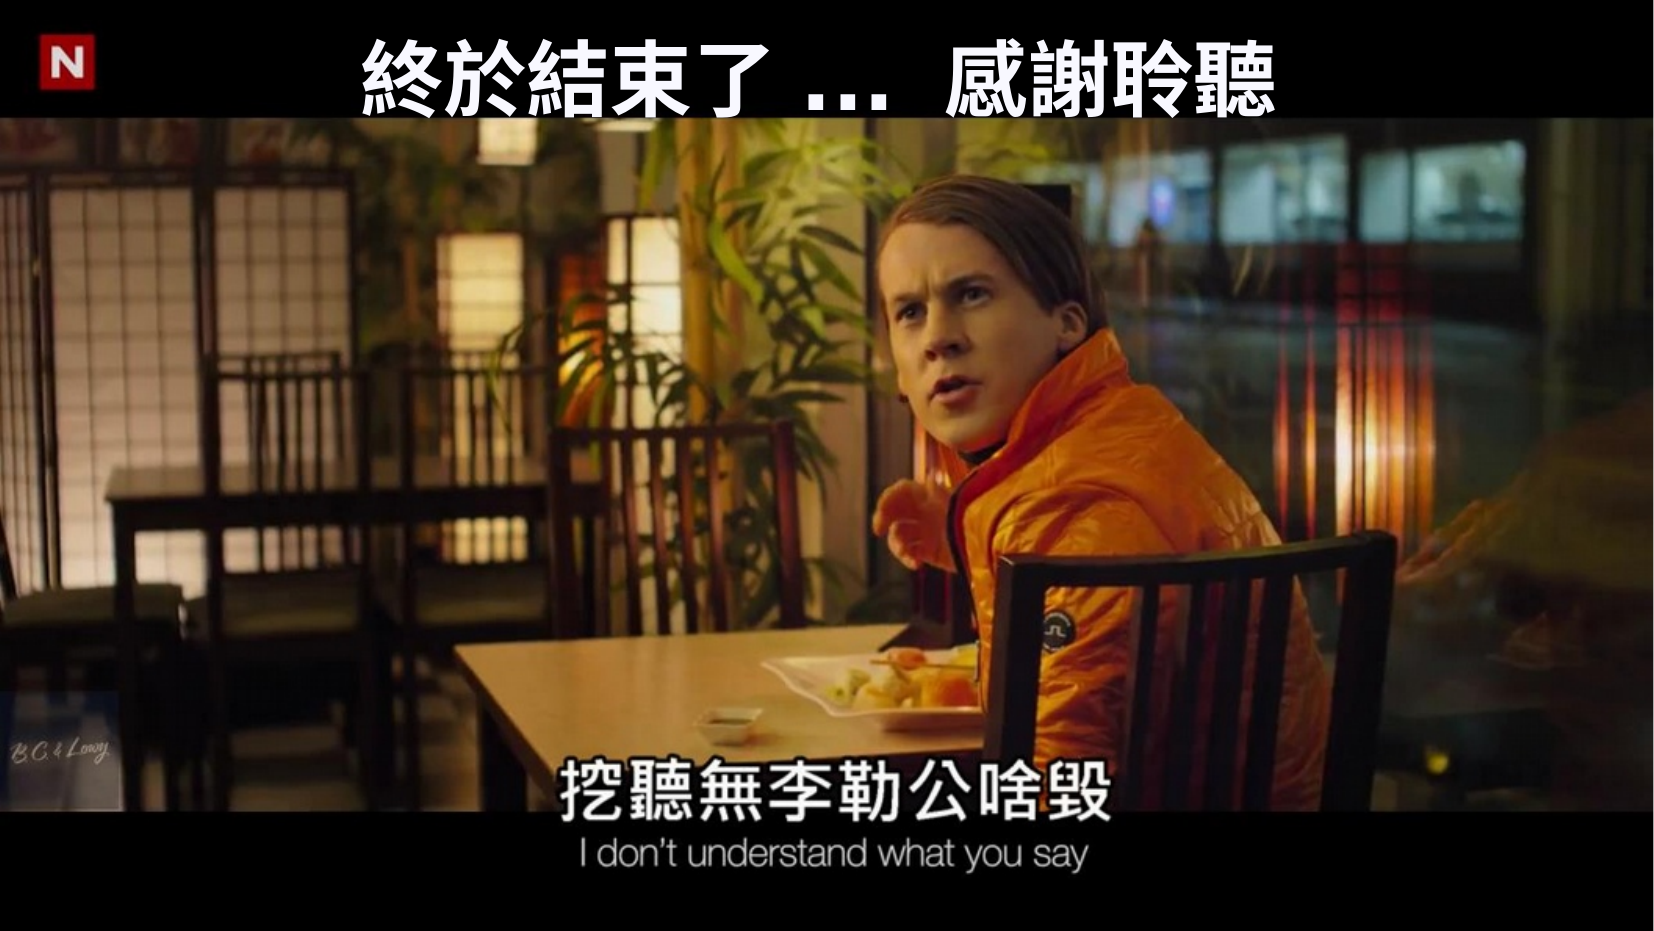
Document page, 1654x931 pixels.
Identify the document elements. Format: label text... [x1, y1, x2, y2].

text_box 終於結束了... 感謝聆聽 [345, 6, 1320, 119]
picture [0, 0, 1654, 931]
